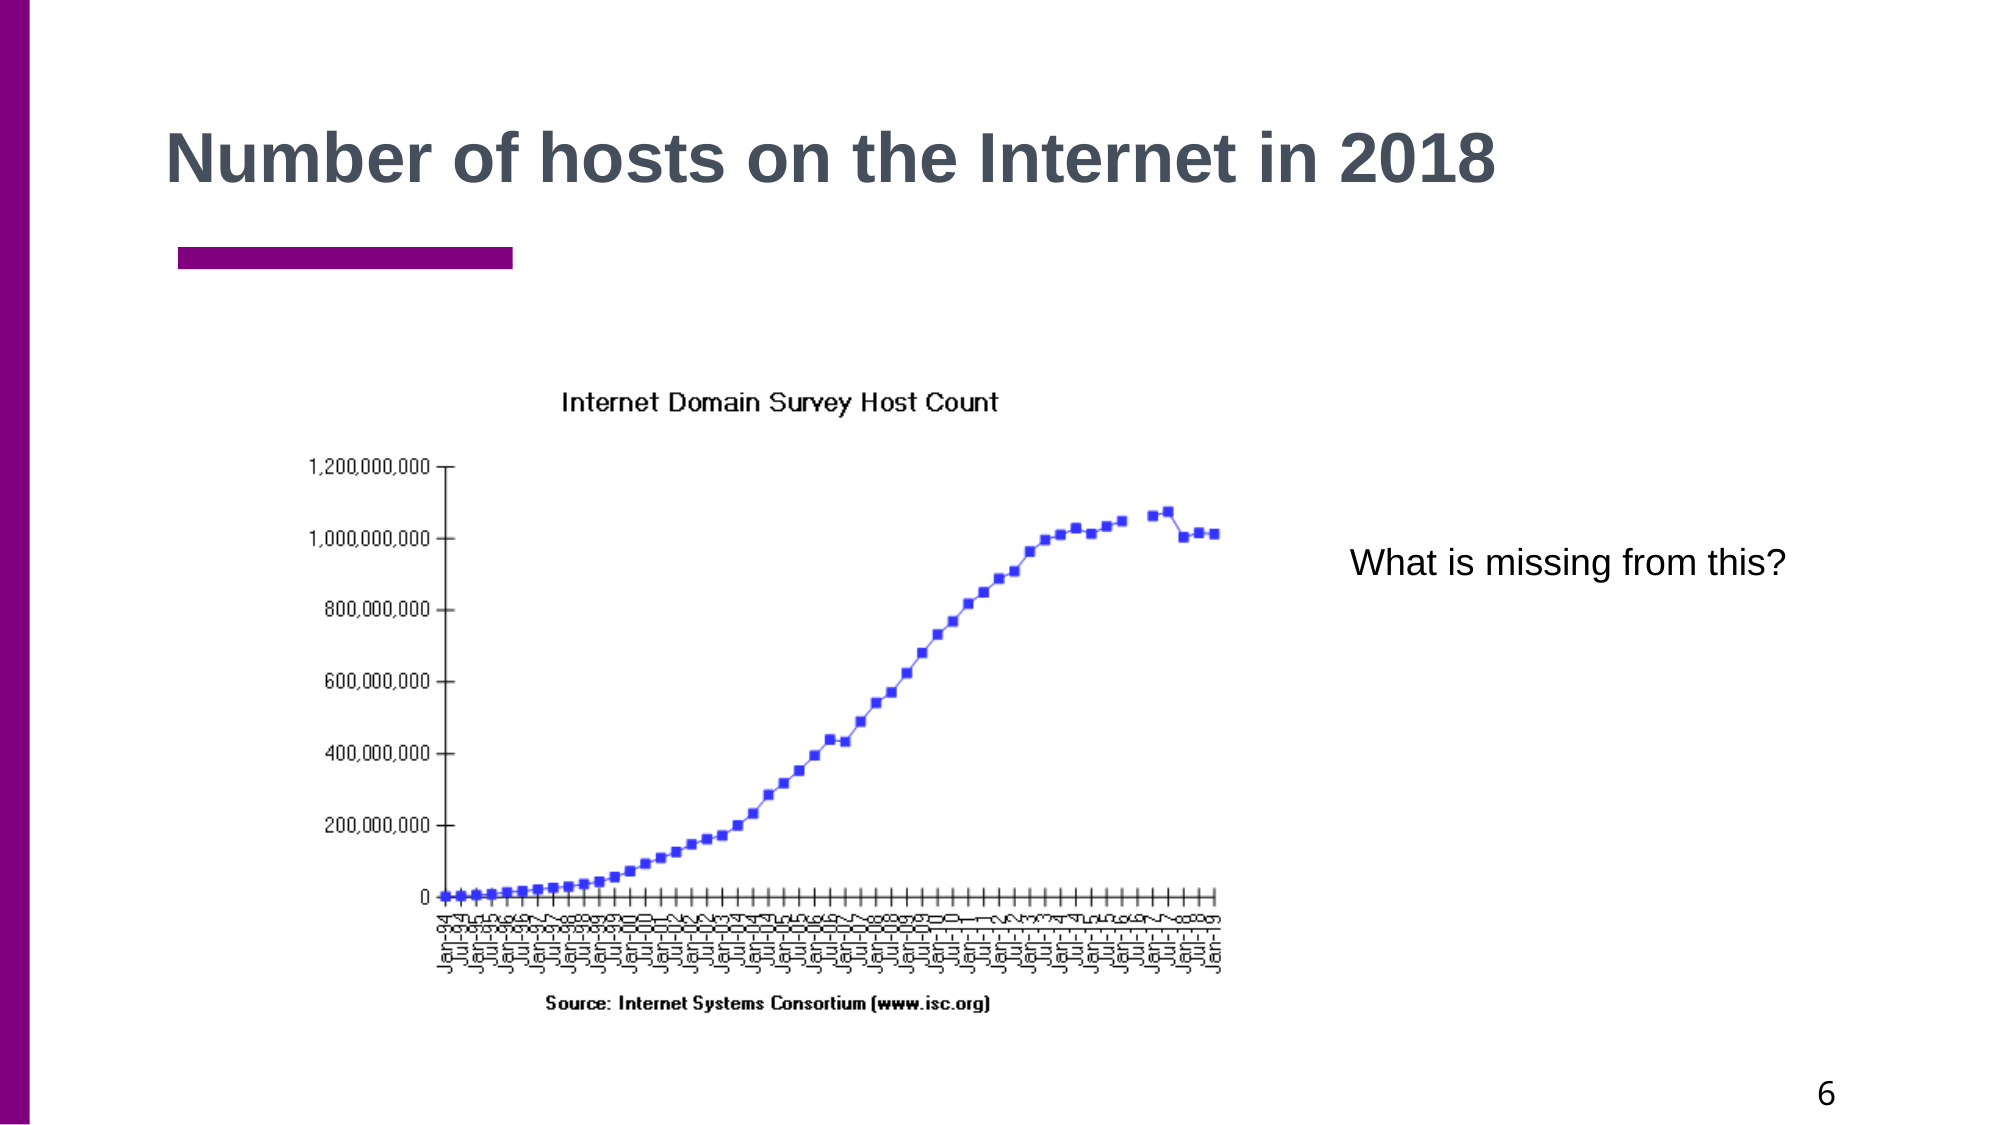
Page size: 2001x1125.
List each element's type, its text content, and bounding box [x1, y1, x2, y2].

text_box What is missing from this? [1335, 534, 2000, 592]
picture [290, 374, 1246, 1024]
text_box Number of hosts on the Internet in 2018 [151, 0, 1849, 212]
